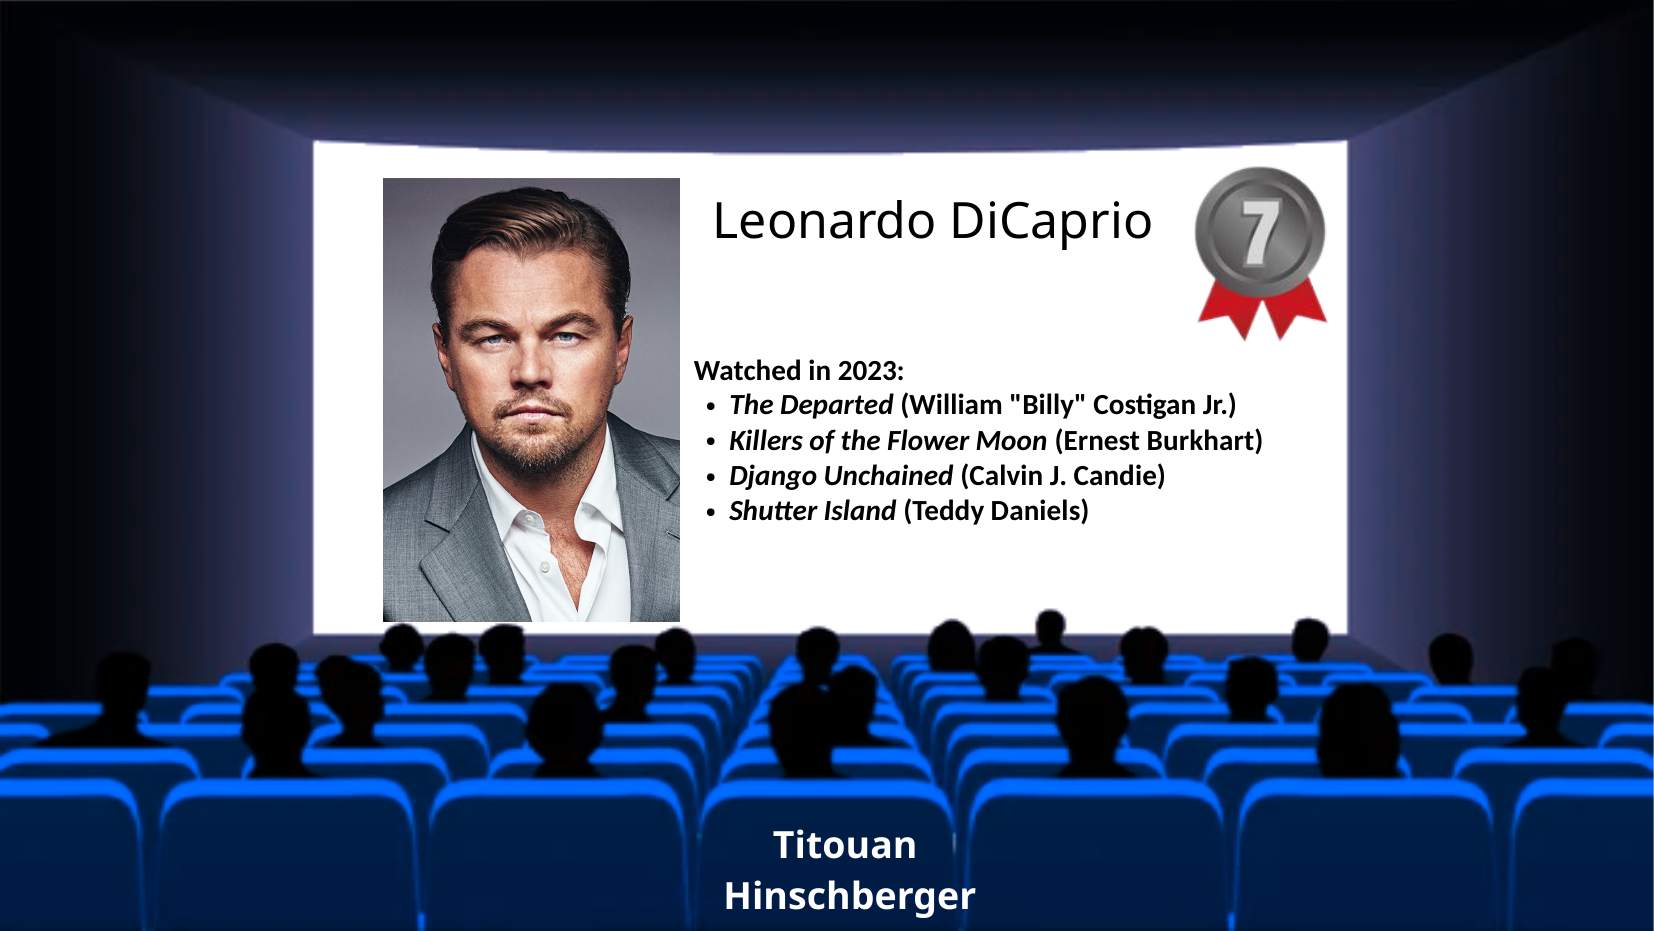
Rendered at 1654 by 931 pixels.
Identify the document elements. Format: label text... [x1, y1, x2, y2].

picture [0, 0, 1654, 931]
text_box Leonardo DiCaprio [679, 177, 1188, 263]
text_box Watched in 2023: The Departed (William "Billy" Costigan Jr.) Killers of the Flower Moon (Ernest Burkhart) Django Unchained (Calvin J. Candie) Shutter Island (Teddy Daniels) [680, 265, 1347, 621]
